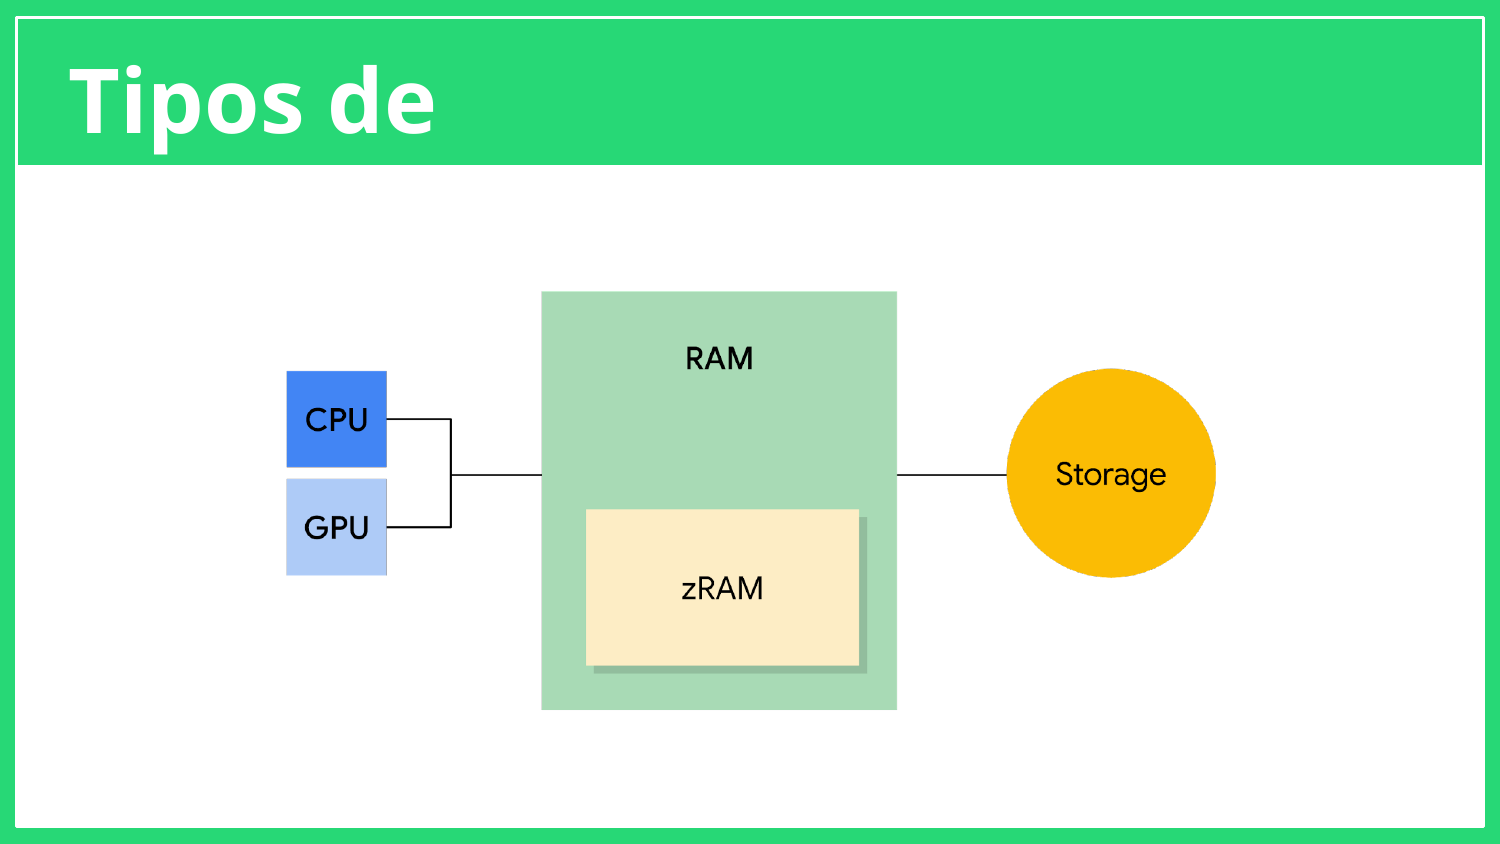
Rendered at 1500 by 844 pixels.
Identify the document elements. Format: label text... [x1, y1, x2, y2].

text_box [18, 165, 1482, 828]
title Tipos de memória [53, 28, 790, 165]
picture [279, 286, 1221, 712]
